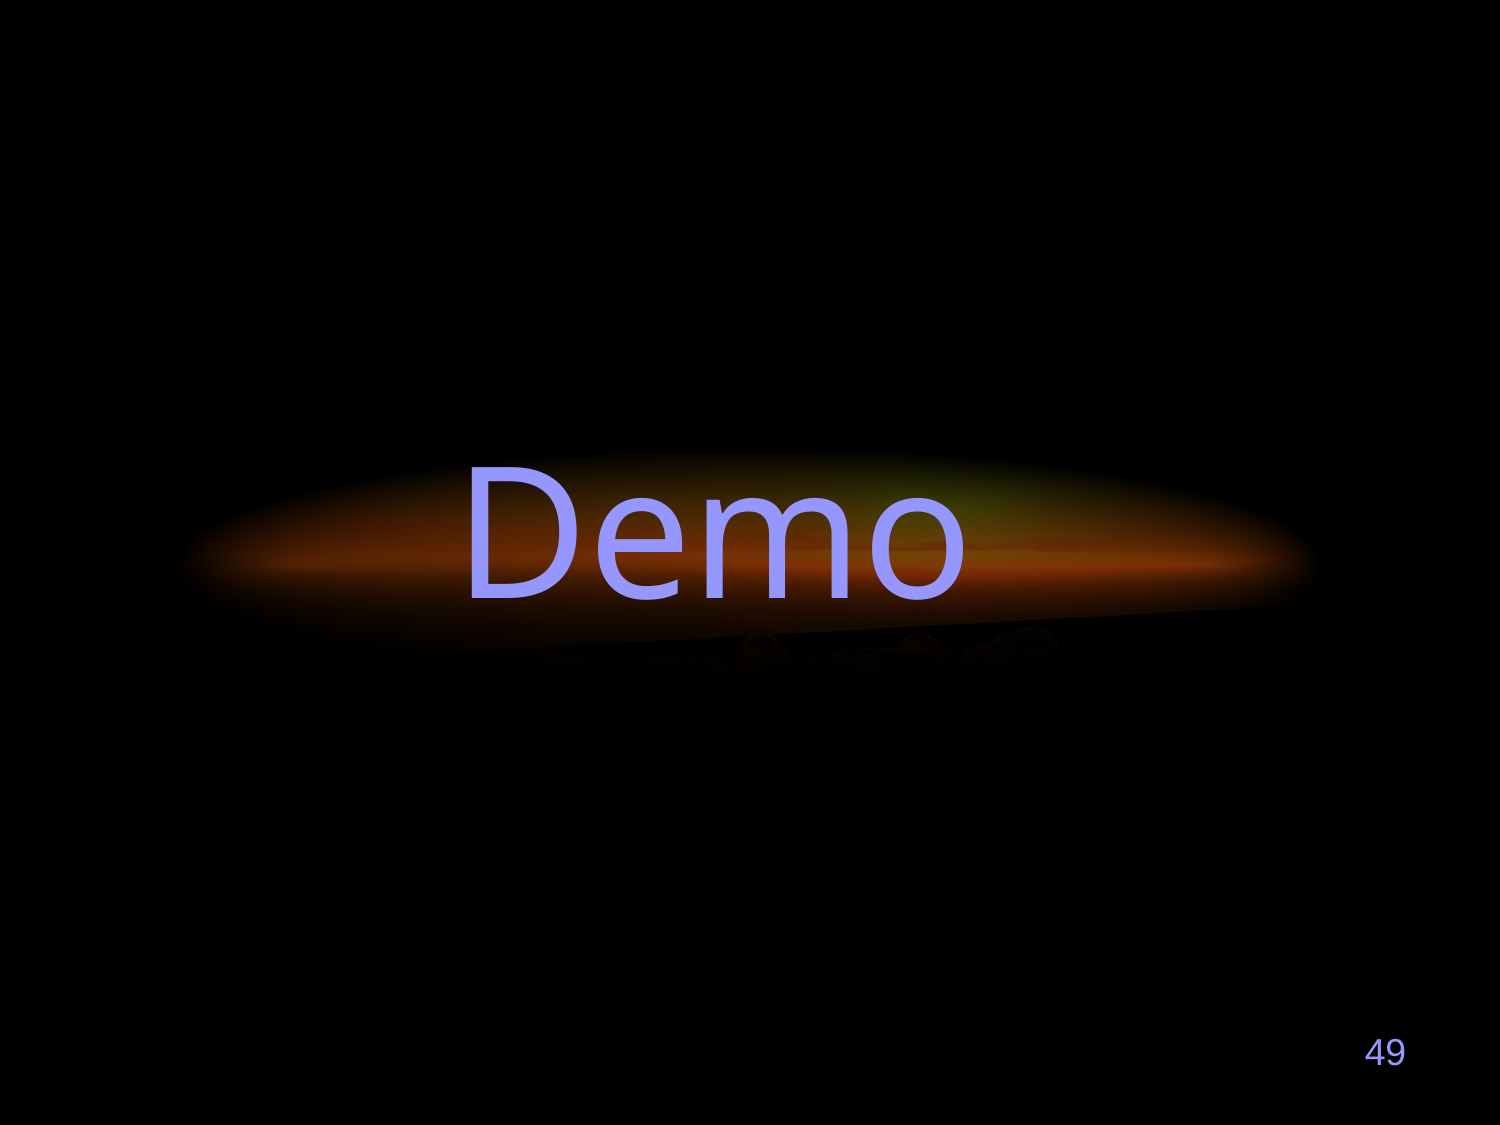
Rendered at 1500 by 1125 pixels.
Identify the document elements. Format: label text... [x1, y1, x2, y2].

text_box [75, 412, 1426, 691]
title Demo [39, 375, 1388, 676]
